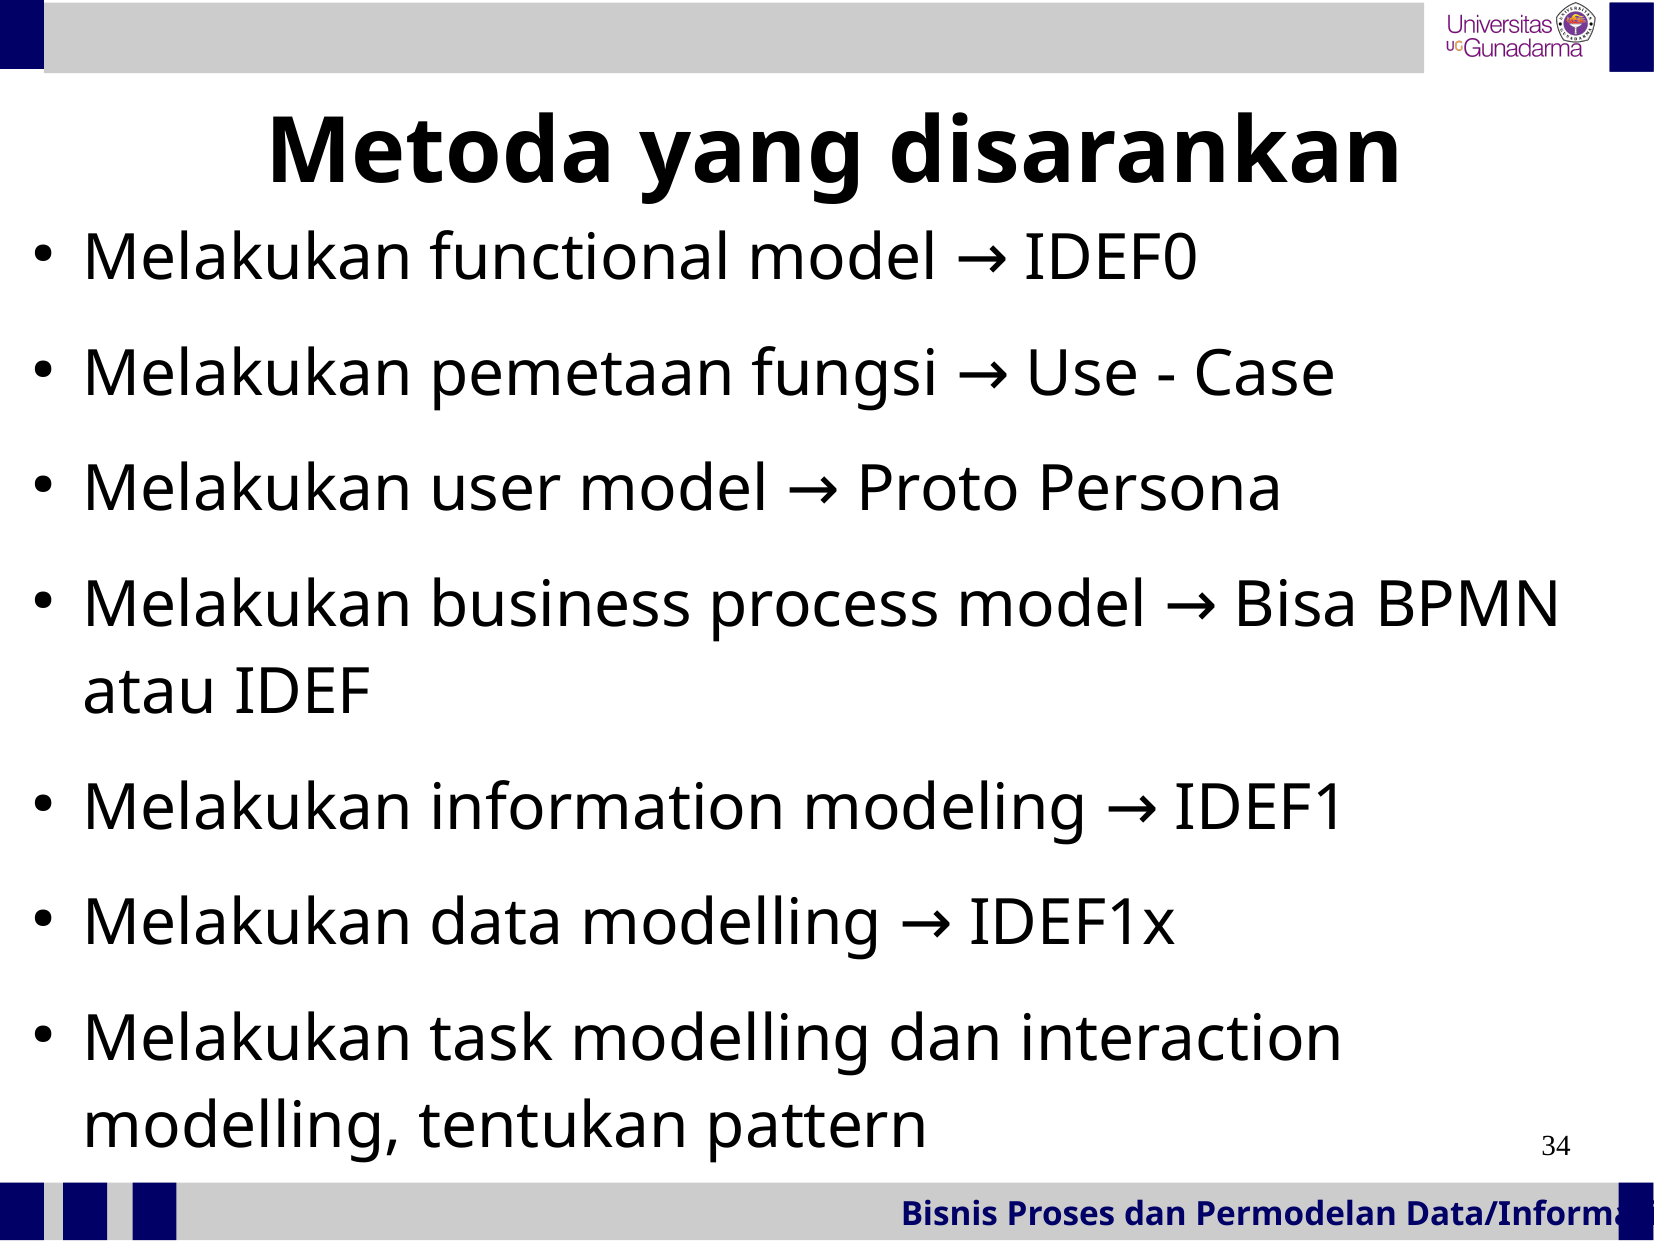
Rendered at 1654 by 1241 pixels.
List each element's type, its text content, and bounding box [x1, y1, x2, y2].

list Melakukan functional model → IDEF0 Melakukan pemetaan fungsi → Use - Case Melakukan user model → Proto Persona Melakukan business process model → Bisa BPMN atau IDEF Melakukan information modeling → IDEF1 Melakukan data modelling → IDEF1x Melakukan task modelling dan interaction modelling, tentukan pattern [14, 210, 1630, 1171]
title Metoda yang disarankan [78, 84, 1592, 210]
picture [1437, 2, 1610, 62]
